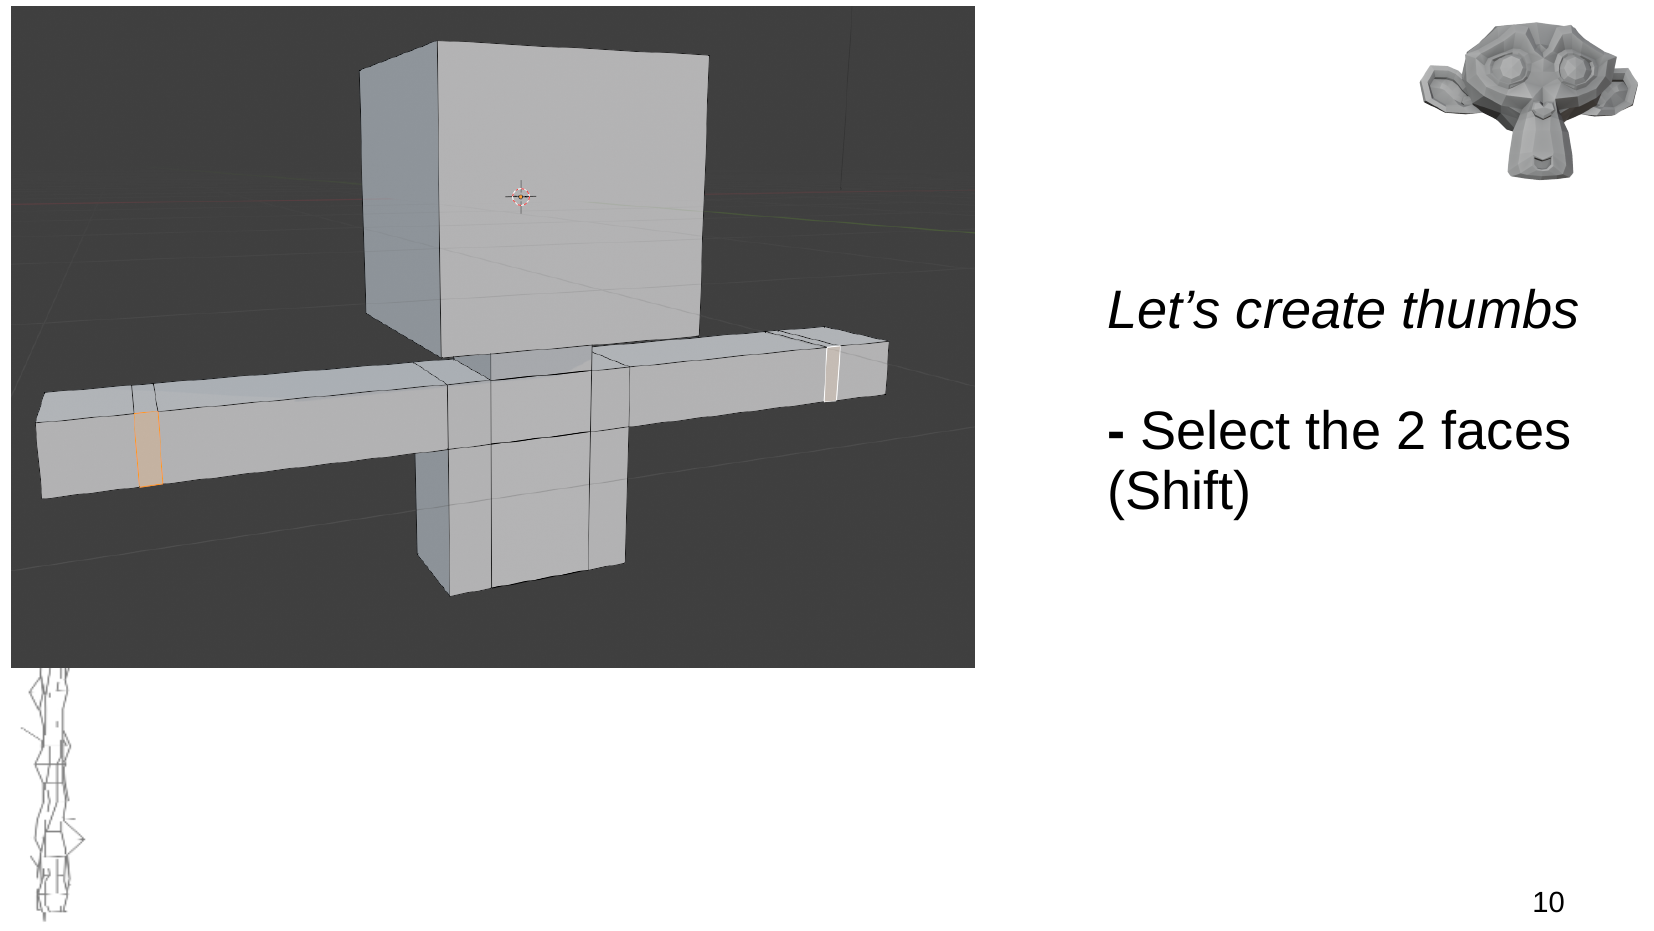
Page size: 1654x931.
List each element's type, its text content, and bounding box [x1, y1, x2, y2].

text_box Let’s create thumbs - Select the 2 faces (Shift) [1092, 271, 1654, 892]
picture [11, 6, 975, 668]
picture [1411, 11, 1645, 189]
